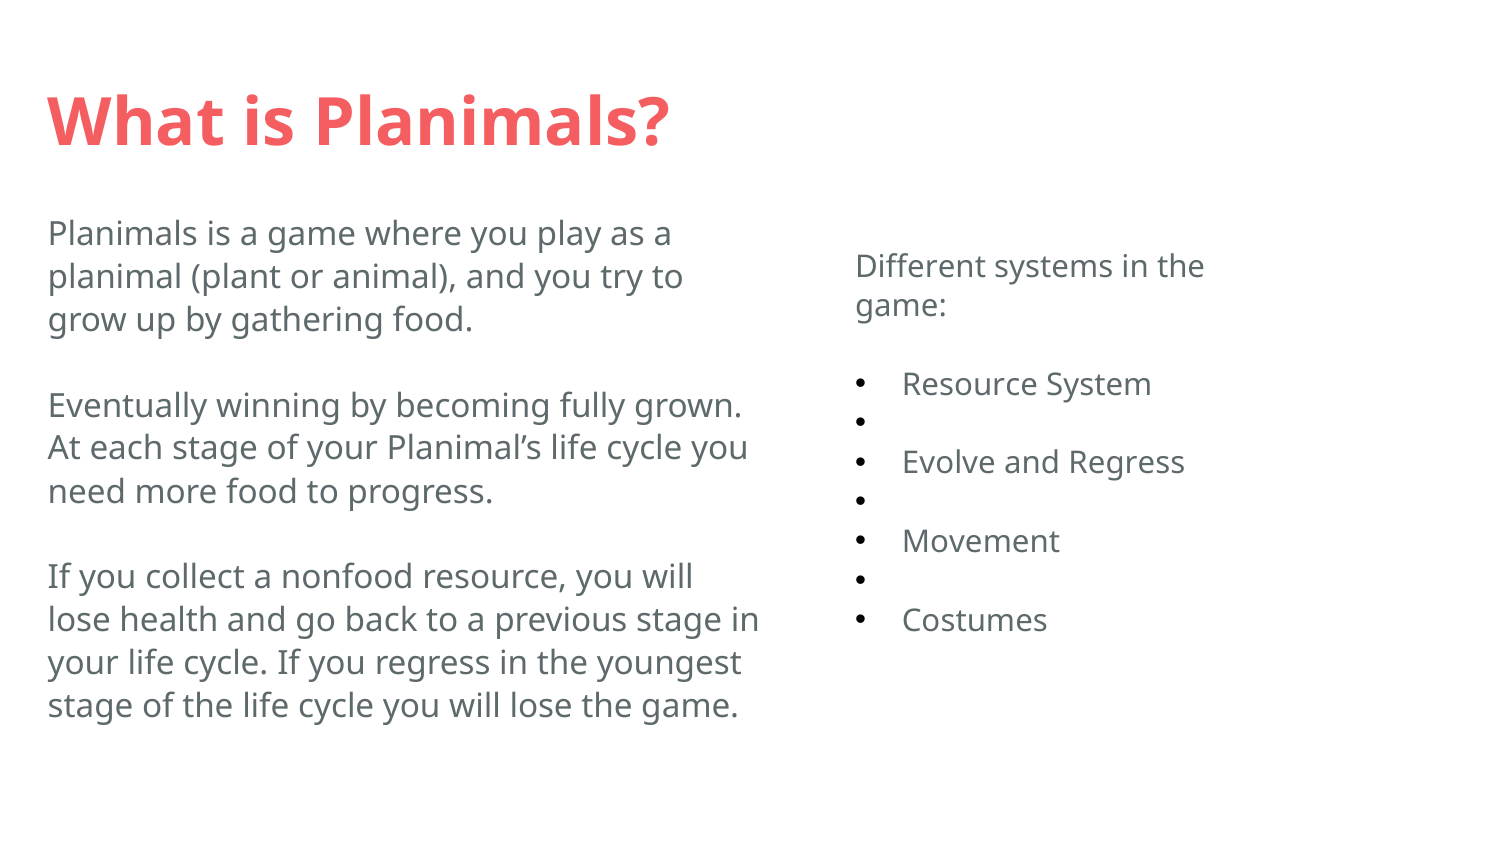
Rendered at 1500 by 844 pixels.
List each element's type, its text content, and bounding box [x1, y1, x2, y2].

list Planimals is a game where you play as a planimal (plant or animal), and you try to grow up by gathering food. Eventually winning by becoming fully grown. At each stage of your Planimal’s life cycle you need more food to progress. If you collect a nonfood resource, you will lose health and go back to a previous stage in your life cycle. If you regress in the youngest stage of the life cycle you will lose the game. [32, 196, 779, 785]
title What is Planimals? [32, 59, 1205, 192]
text_box Different systems in the game: Resource System Evolve and Regress Movement Costumes [840, 236, 1293, 607]
